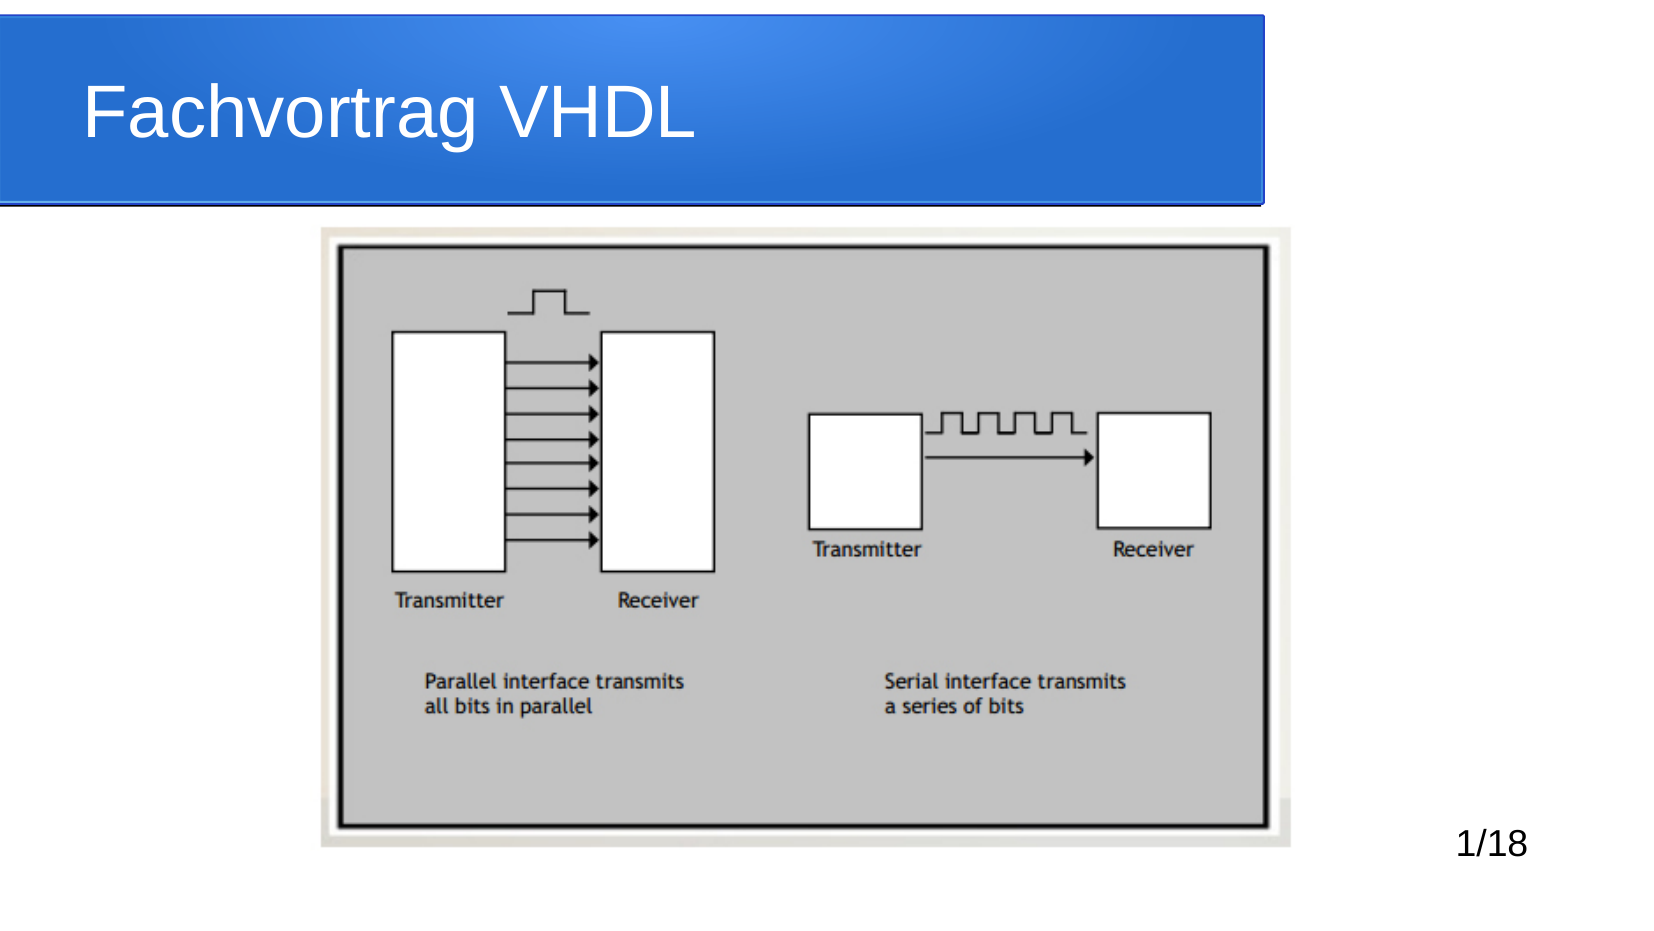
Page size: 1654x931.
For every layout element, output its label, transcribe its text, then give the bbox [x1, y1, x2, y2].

picture [309, 224, 1300, 851]
text_box 1/18 [1440, 814, 1630, 874]
title Fachvortrag VHDL [82, 35, 1235, 189]
